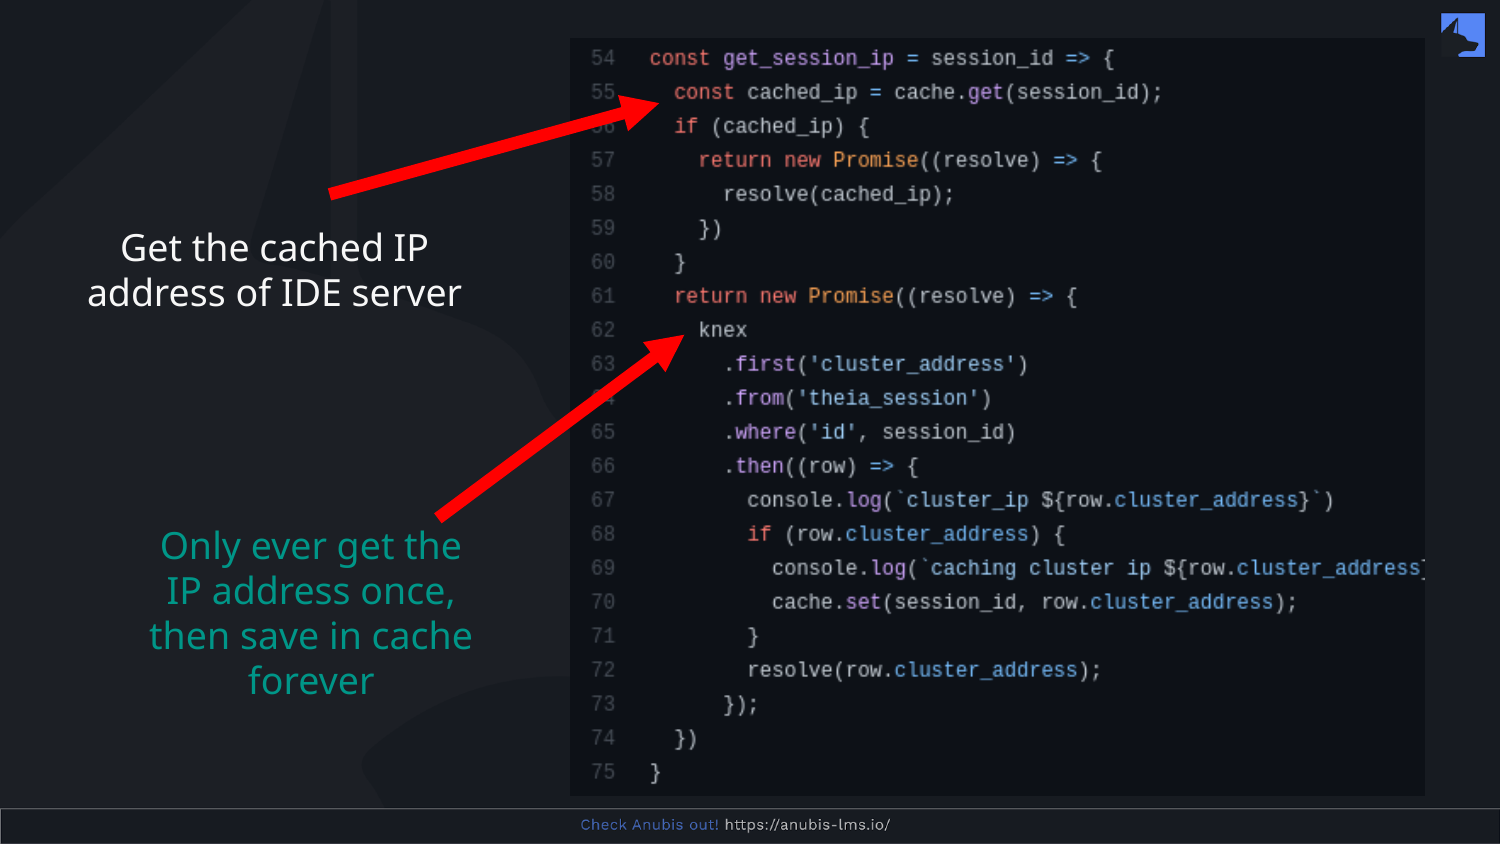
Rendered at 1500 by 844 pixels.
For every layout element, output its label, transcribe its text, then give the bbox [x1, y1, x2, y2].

picture [0, 0, 1500, 844]
text_box Get the cached IP address of IDE server [42, 209, 508, 330]
text_box Only ever get the IP address once, then save in cache forever [124, 506, 499, 717]
